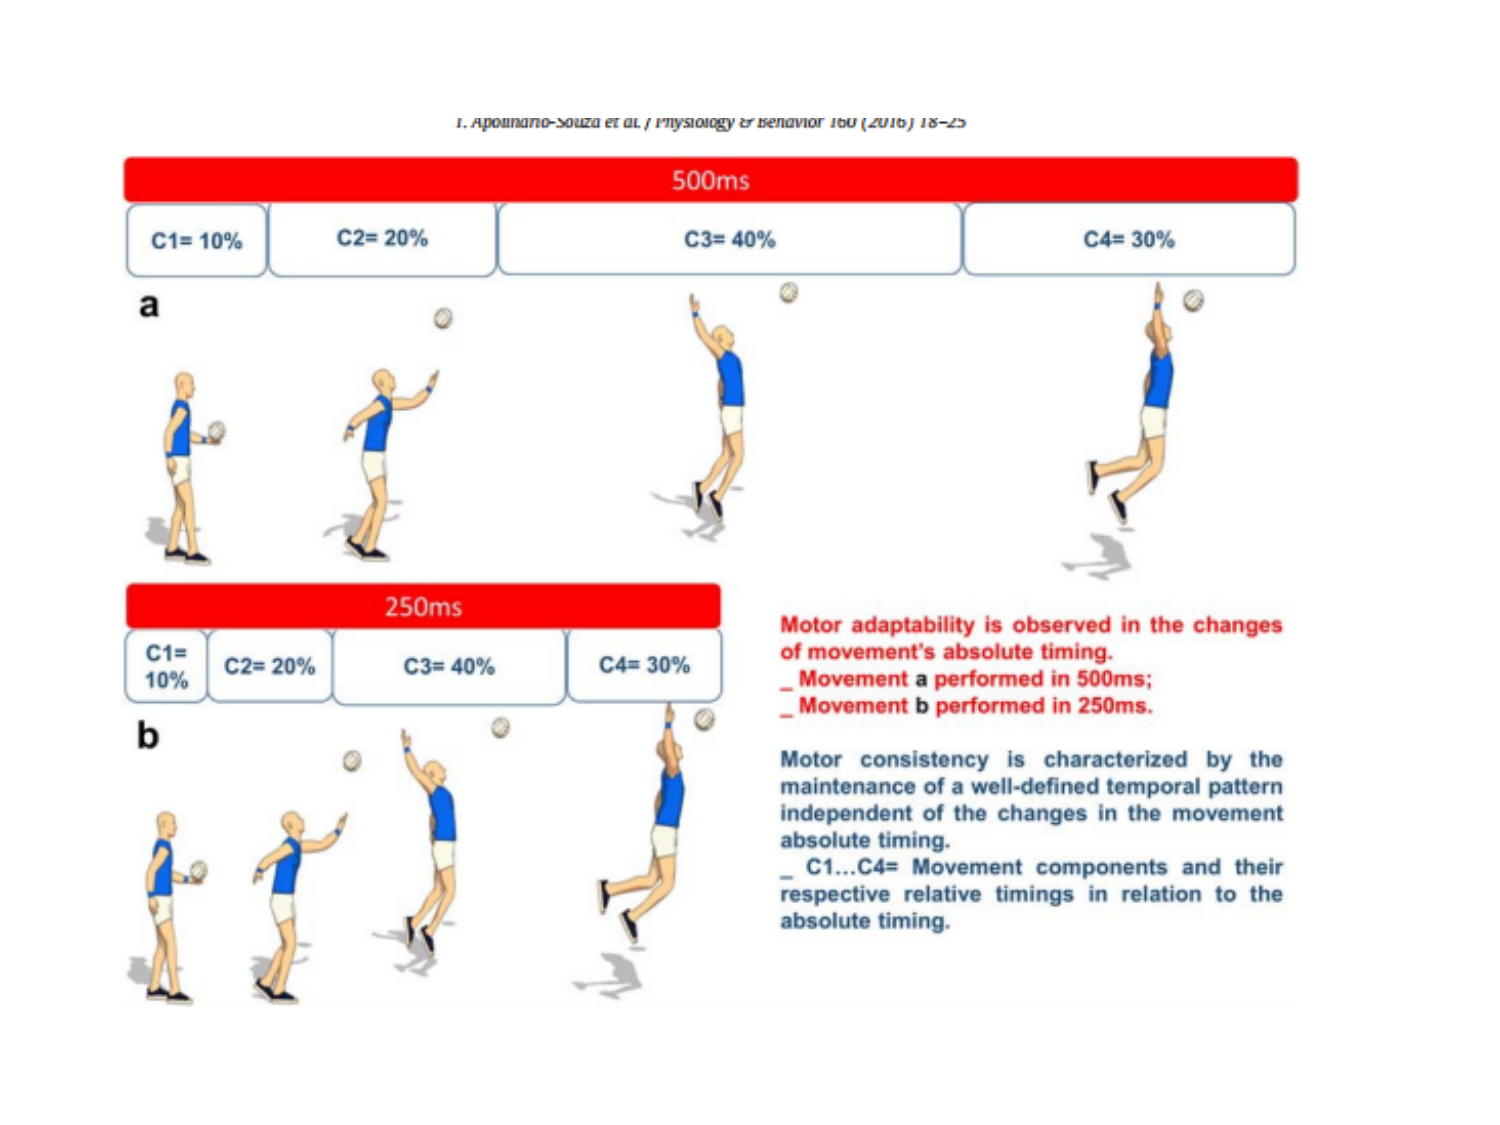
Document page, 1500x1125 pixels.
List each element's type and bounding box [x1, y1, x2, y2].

picture [59, 118, 1399, 1034]
